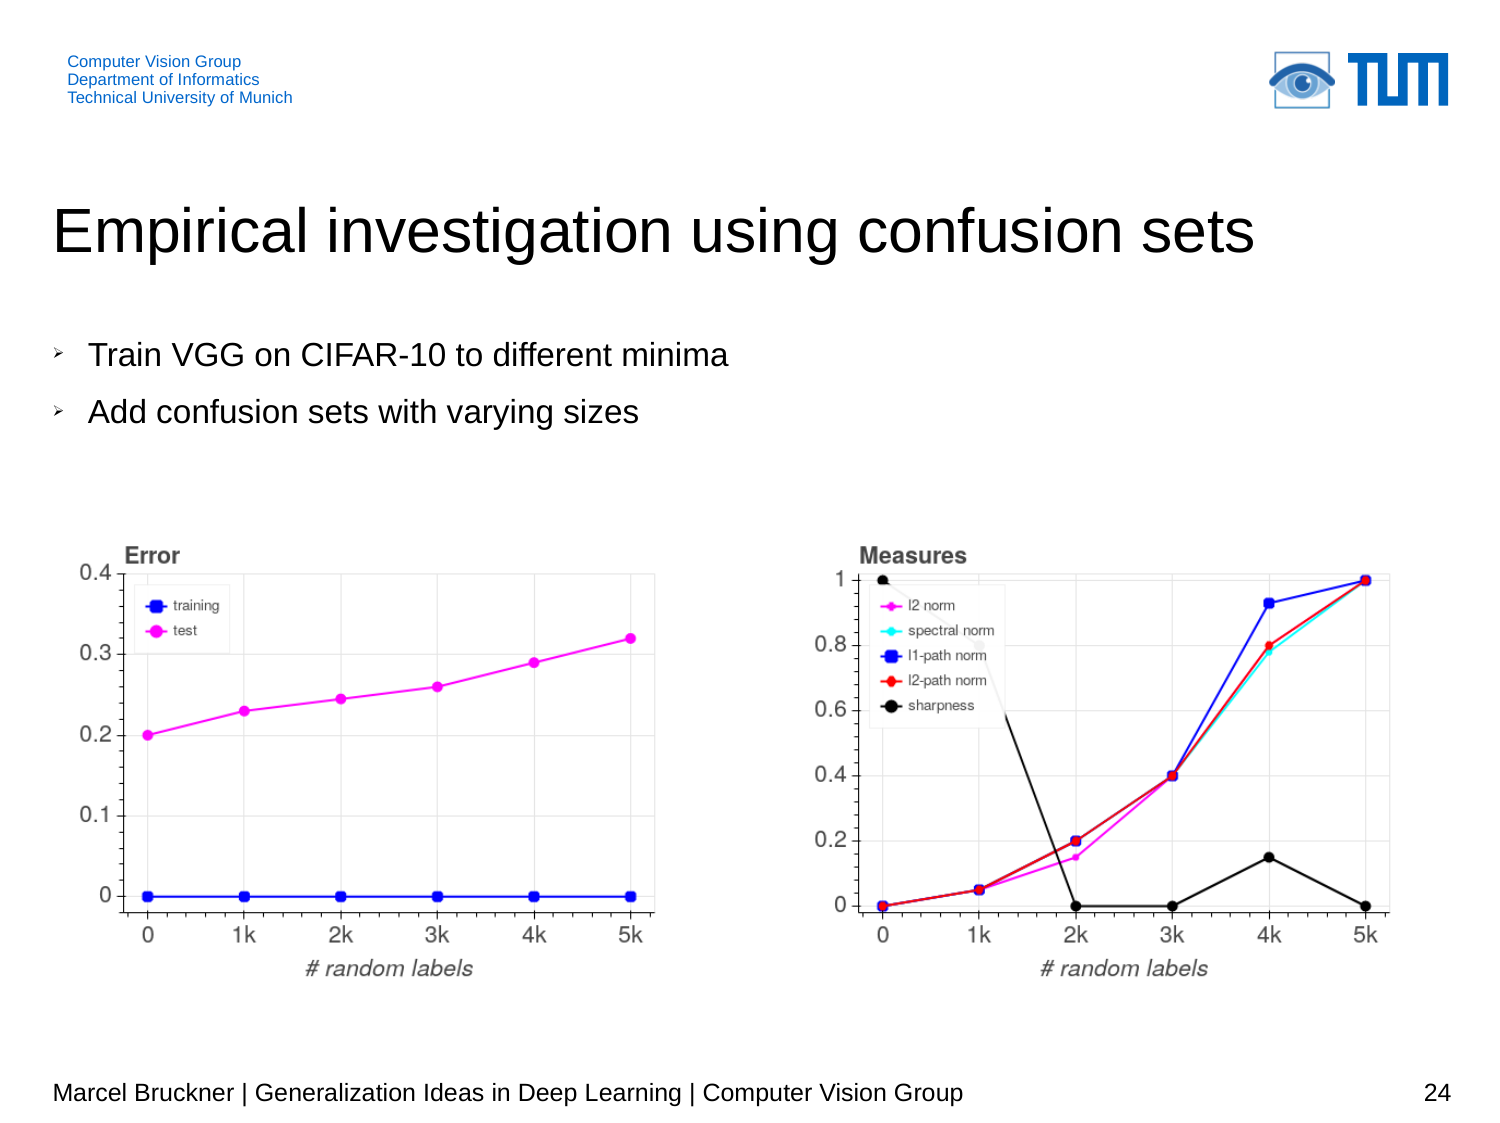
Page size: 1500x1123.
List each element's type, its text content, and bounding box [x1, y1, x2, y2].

picture [810, 777, 1422, 986]
picture [75, 777, 687, 986]
list Train VGG on CIFAR-10 to different minima Add confusion sets with varying sizes [52, 330, 1453, 777]
picture [1269, 47, 1335, 113]
title Empirical investigation using confusion sets [52, 195, 1453, 266]
